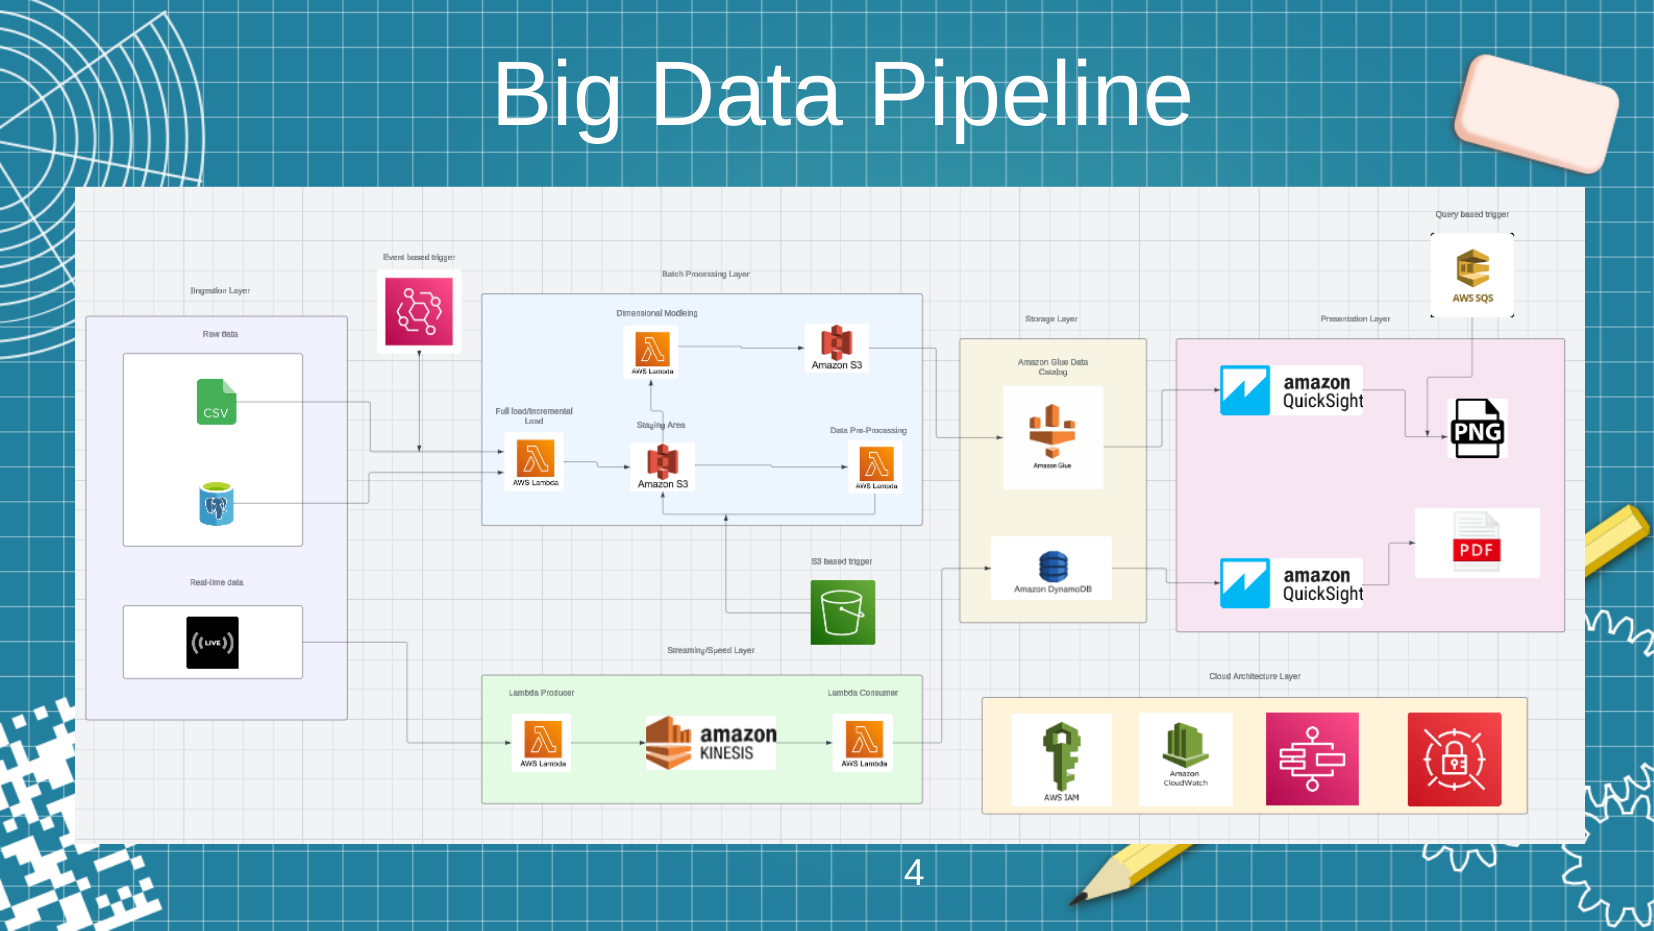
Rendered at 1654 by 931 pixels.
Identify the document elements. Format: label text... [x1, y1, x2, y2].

picture [0, 0, 1654, 931]
title Big Data Pipeline [300, 37, 1388, 151]
text_box <number> [778, 844, 1051, 901]
